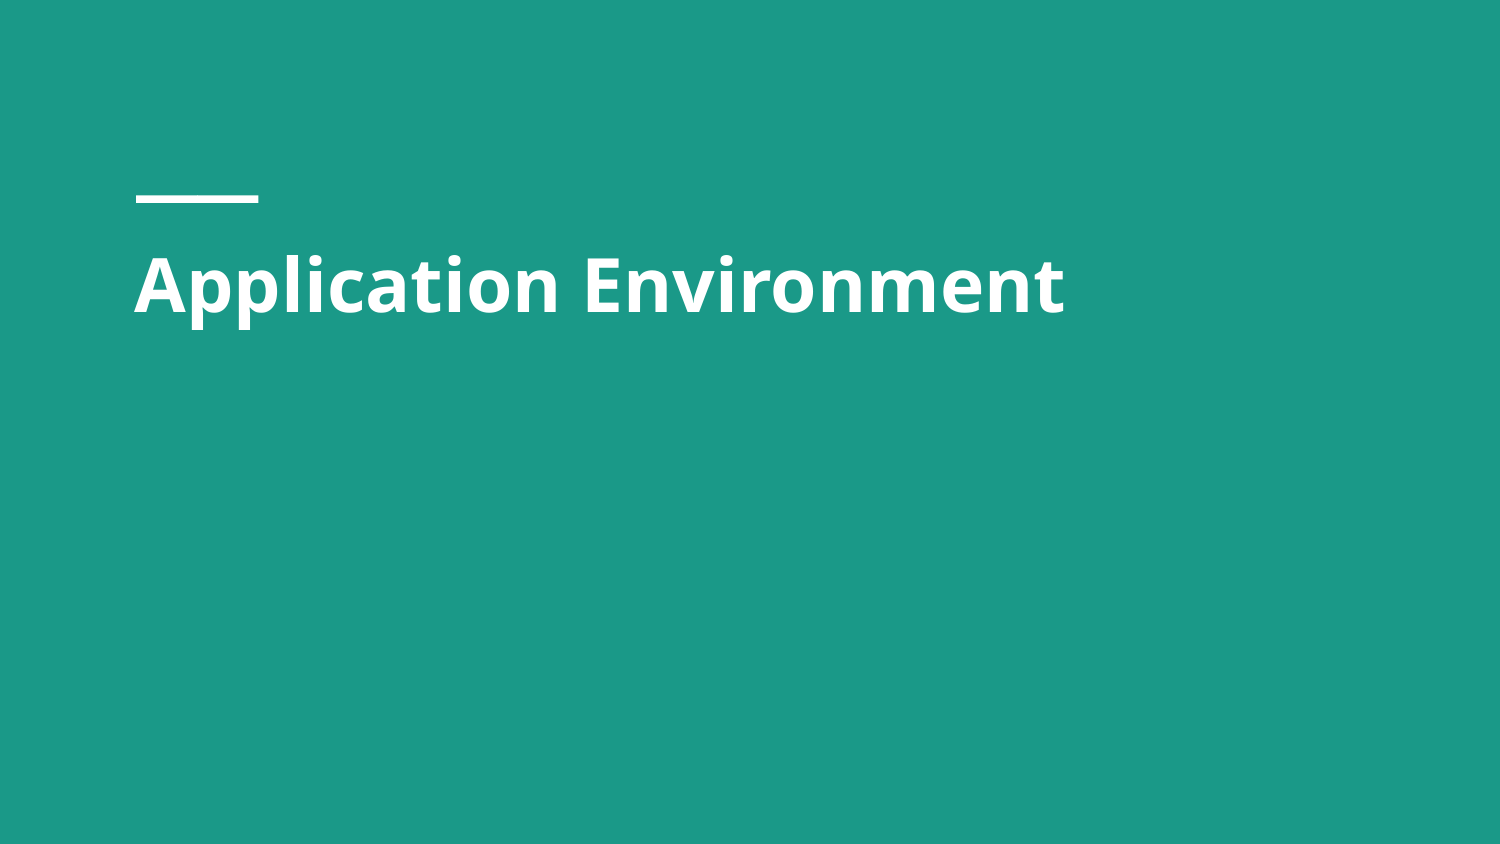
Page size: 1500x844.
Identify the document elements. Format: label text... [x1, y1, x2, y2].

title Application Environment [119, 216, 1381, 466]
